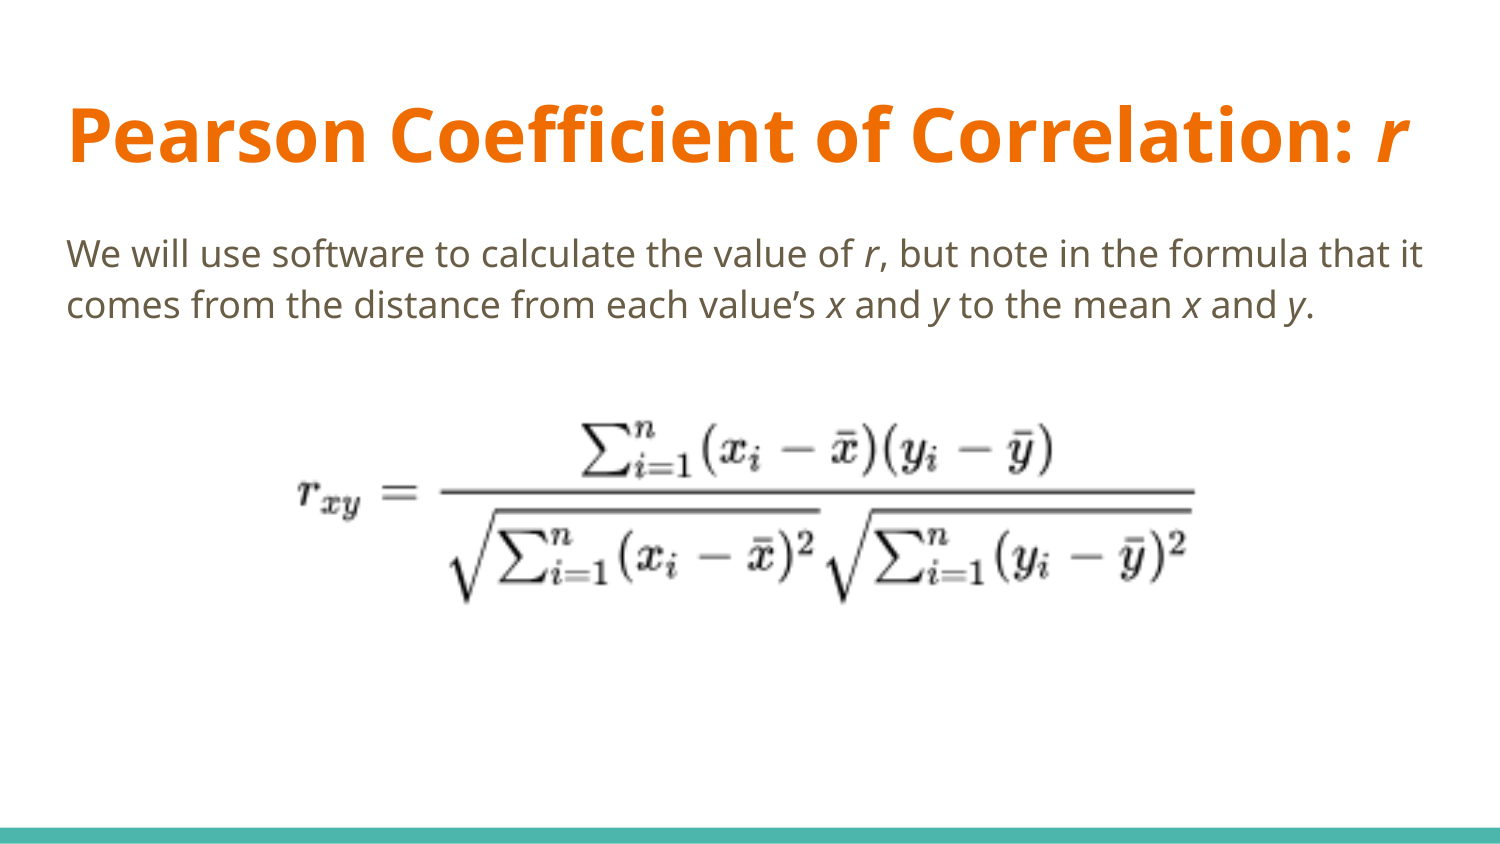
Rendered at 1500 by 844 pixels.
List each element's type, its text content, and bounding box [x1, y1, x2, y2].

title Pearson Coefficient of Correlation: r [51, 72, 1449, 189]
list We will use software to calculate the value of r, but note in the formula that it comes from the distance from each value’s x and y to the mean x and y. [51, 207, 1449, 750]
picture [296, 416, 1204, 611]
